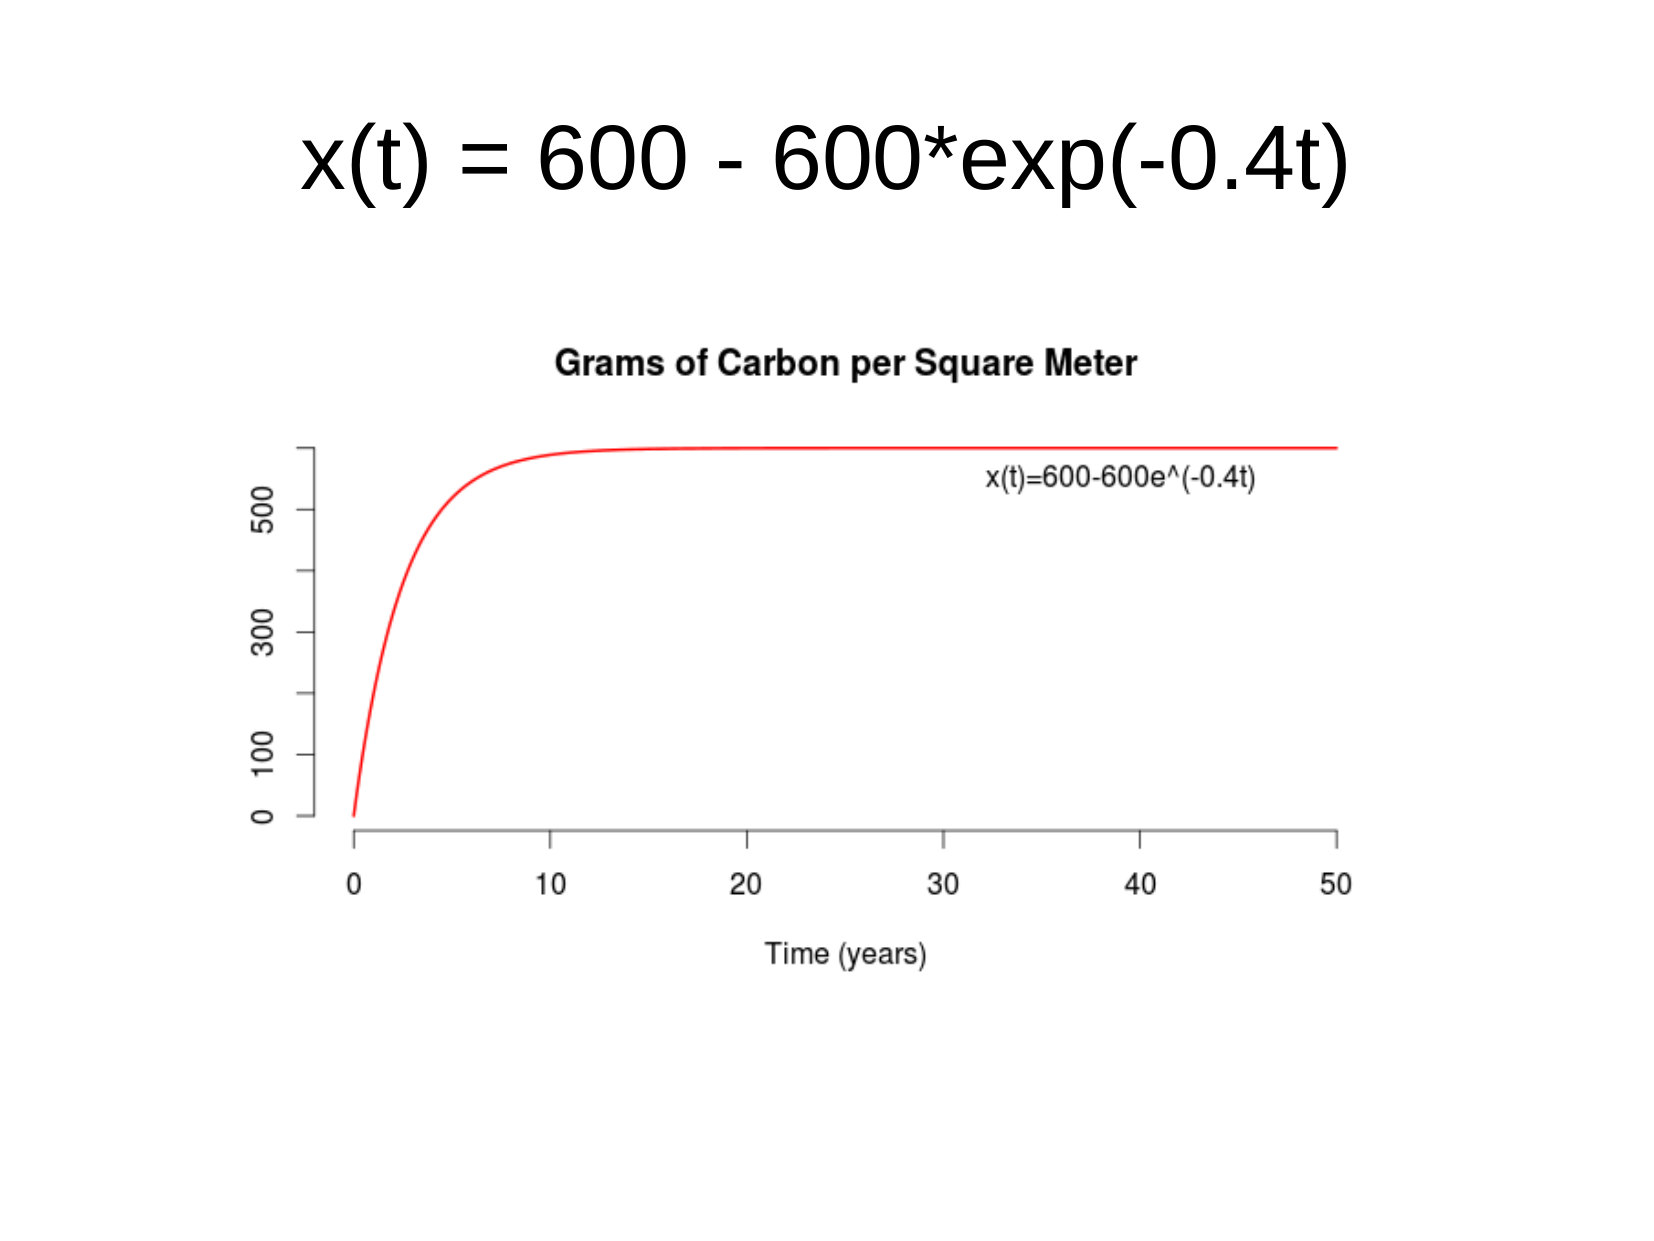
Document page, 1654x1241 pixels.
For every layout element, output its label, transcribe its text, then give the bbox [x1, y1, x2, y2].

title x(t) = 600 - 600*exp(-0.4t) [82, 49, 1571, 257]
picture [171, 290, 1450, 1010]
